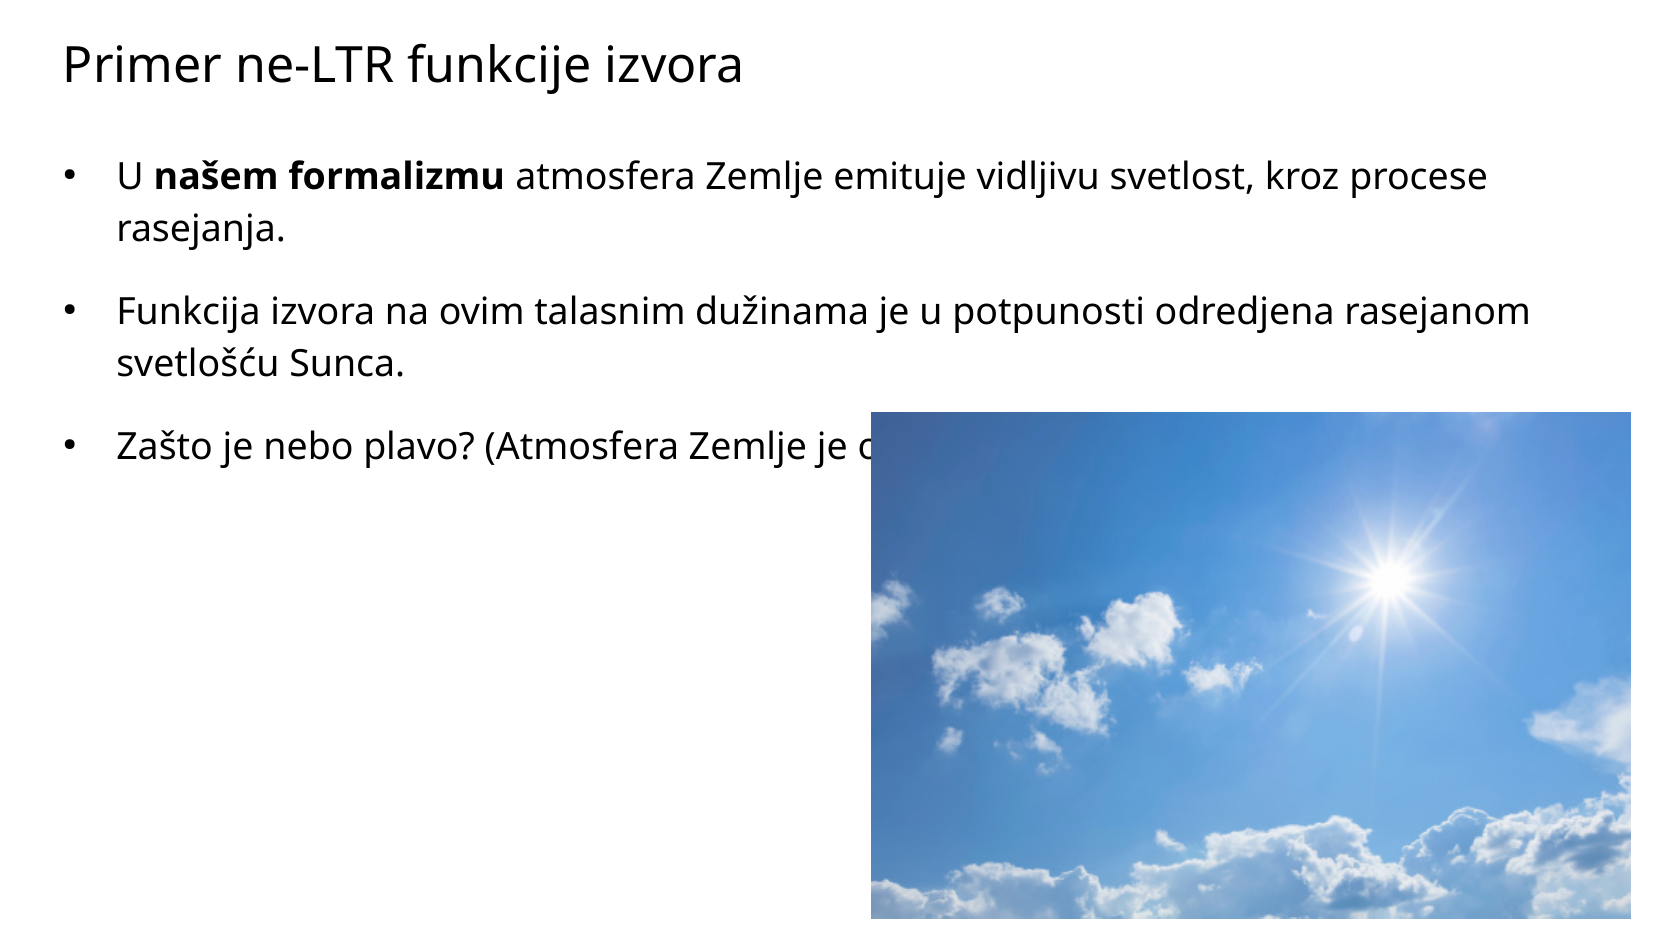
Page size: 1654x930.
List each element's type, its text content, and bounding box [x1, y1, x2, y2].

list U našem formalizmu atmosfera Zemlje emituje vidljivu svetlost, kroz procese rasejanja. Funkcija izvora na ovim talasnim dužinama je u potpunosti odredjena rasejanom svetlošću Sunca. Zašto je nebo plavo? (Atmosfera Zemlje je optički tanka). [45, 149, 1635, 880]
picture [871, 412, 1631, 919]
title Primer ne-LTR funkcije izvora [62, 13, 1651, 113]
